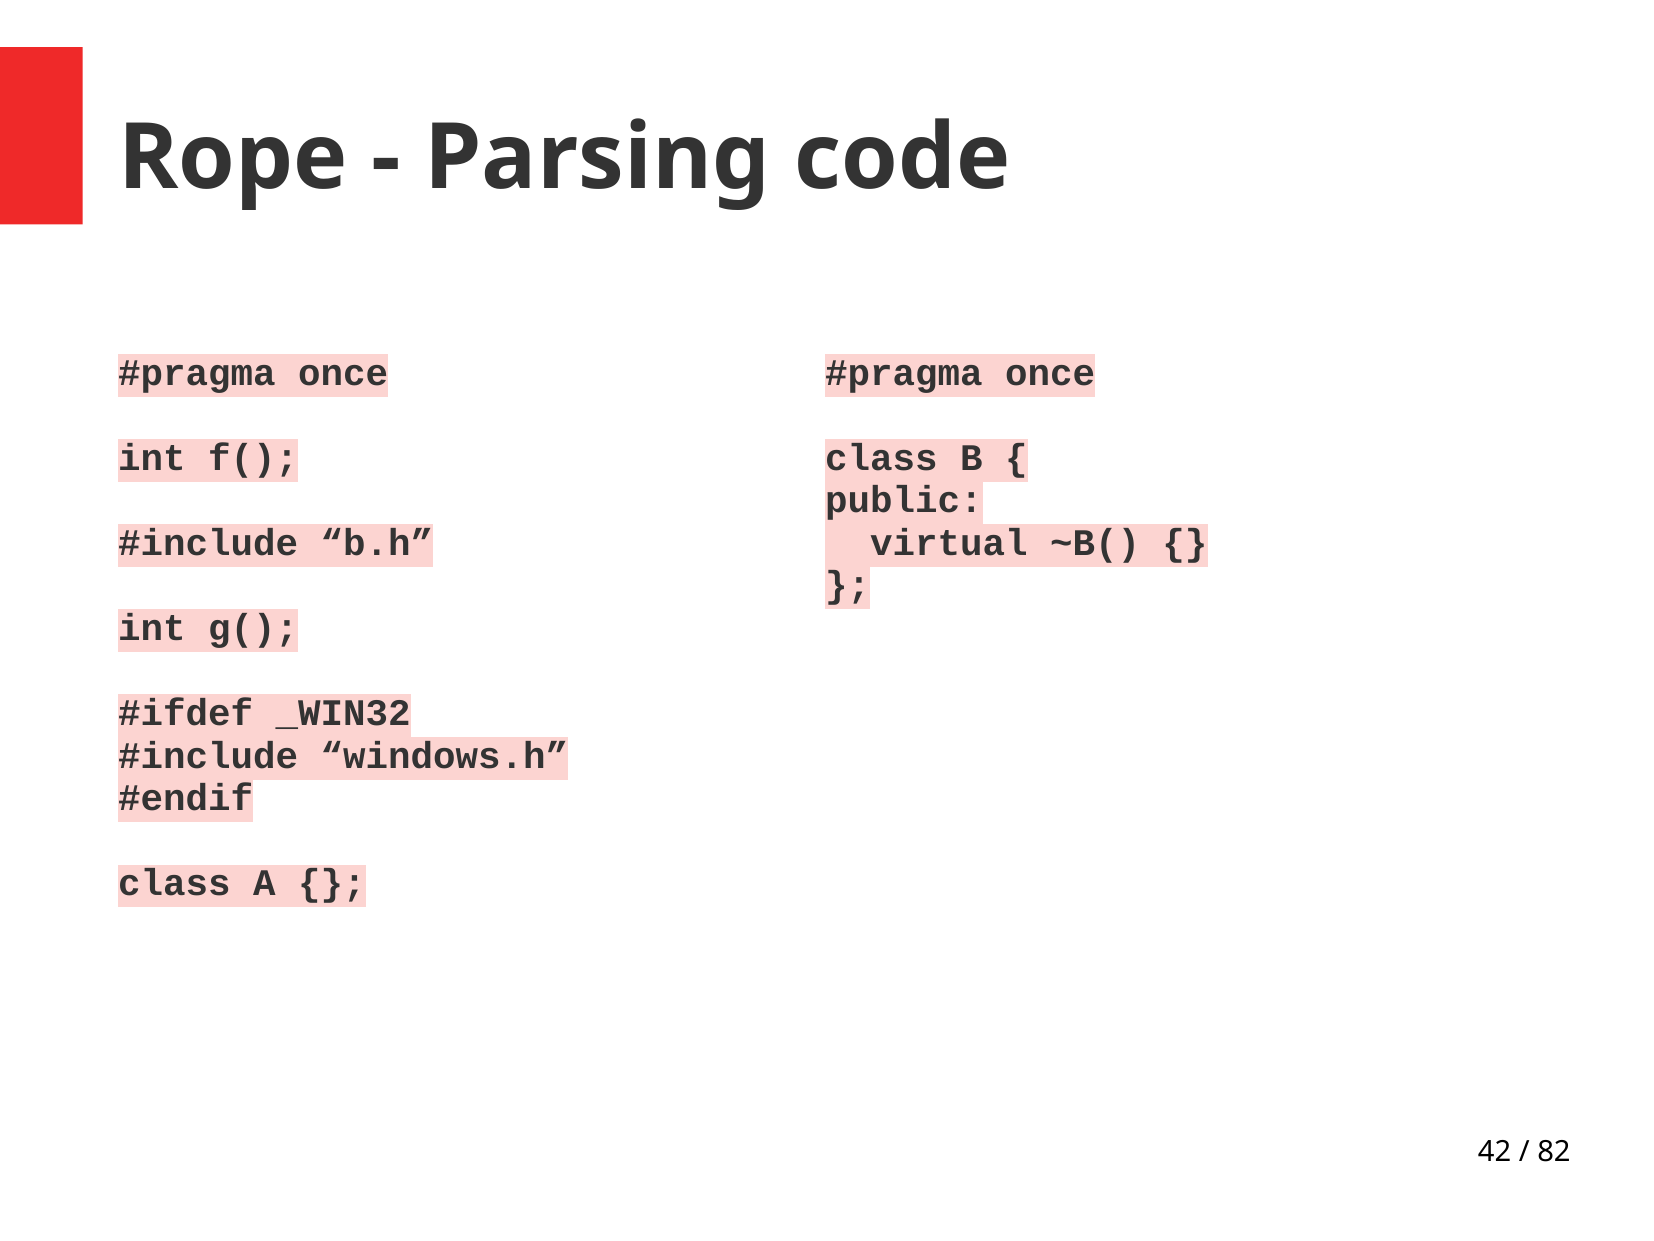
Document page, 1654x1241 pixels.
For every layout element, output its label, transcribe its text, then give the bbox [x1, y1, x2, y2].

title Rope - Parsing code [118, 49, 1571, 257]
list #pragma once int f(); #include “b.h” int g(); #ifdef _WIN32 #include “windows.h” #endif class A {}; [118, 354, 811, 1074]
list #pragma once class B { public: virtual ~B() {} }; [825, 354, 1517, 1074]
